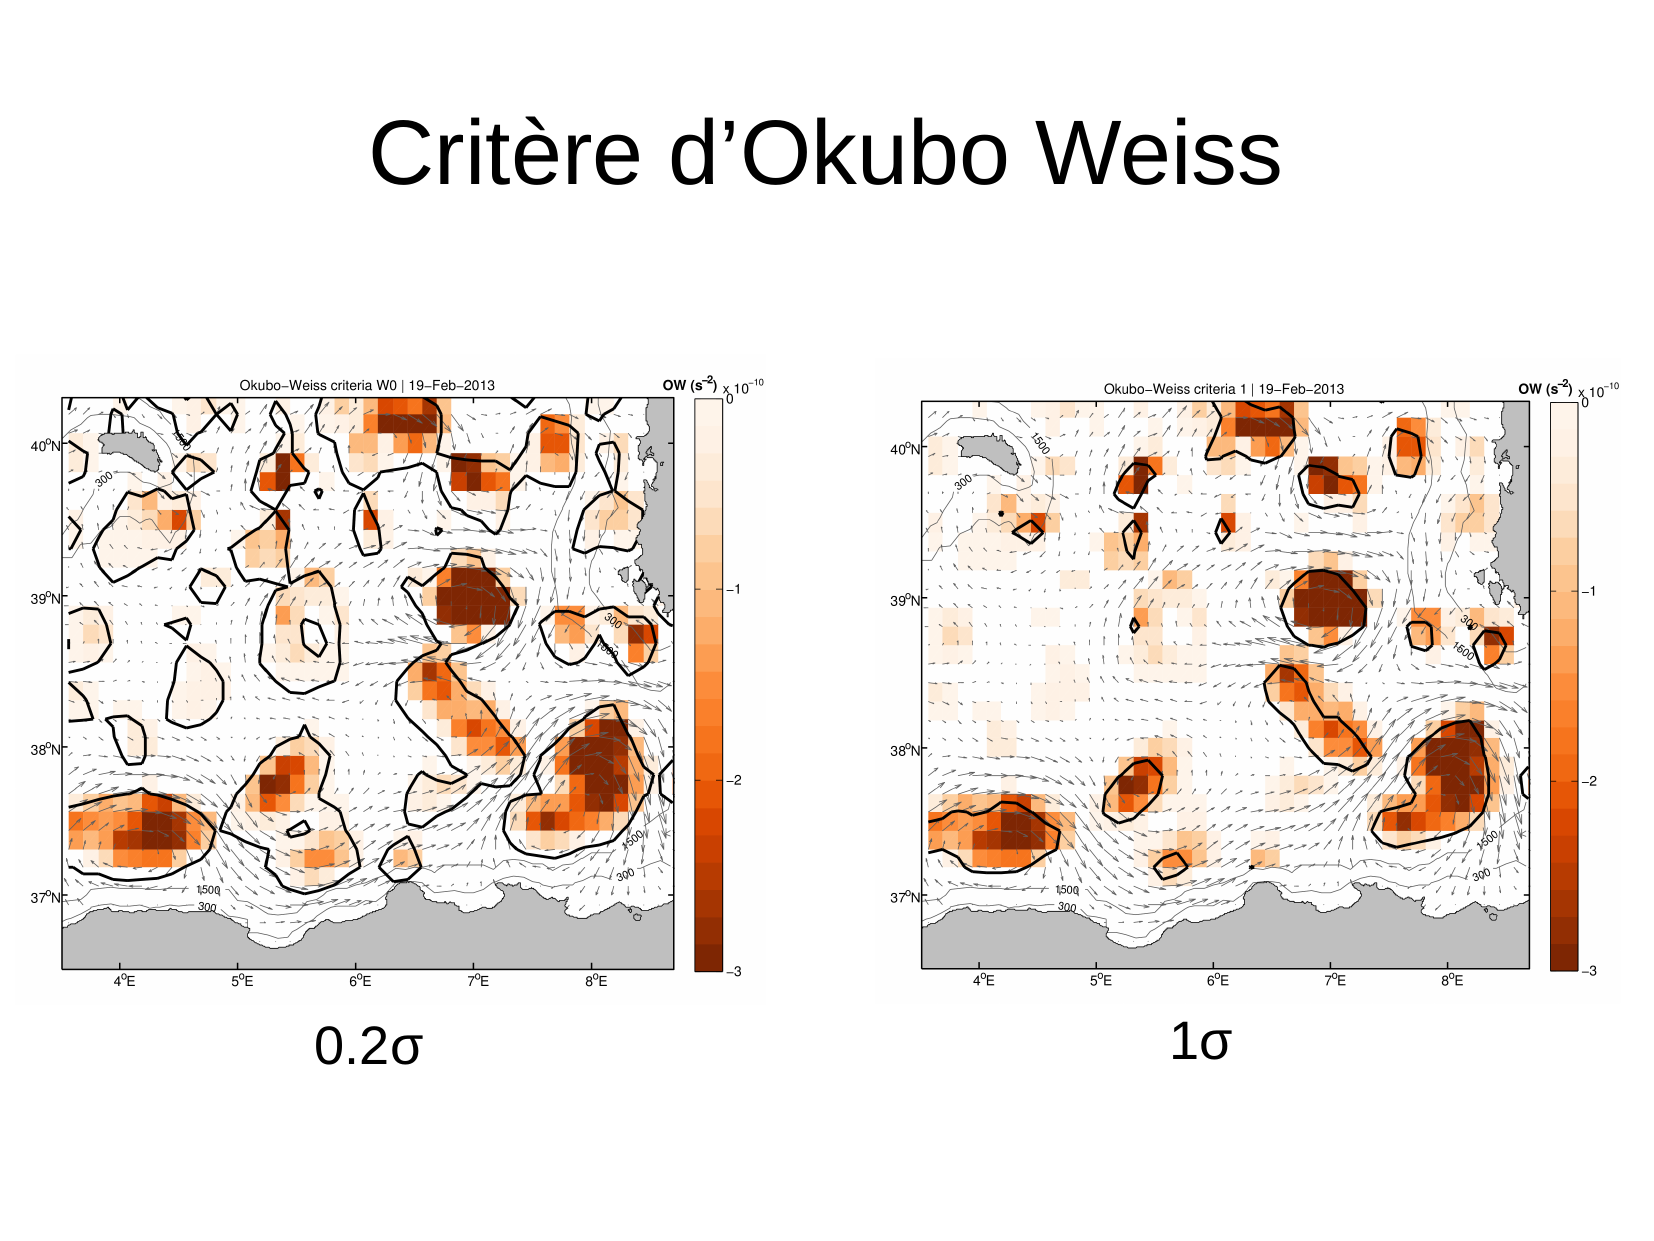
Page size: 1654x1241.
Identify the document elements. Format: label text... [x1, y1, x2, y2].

picture [15, 354, 766, 1006]
picture [875, 358, 1621, 1004]
title Critère d’Okubo Weiss [82, 49, 1571, 257]
text_box 0.2σ [300, 1008, 439, 1084]
text_box 1σ [1155, 1003, 1249, 1079]
